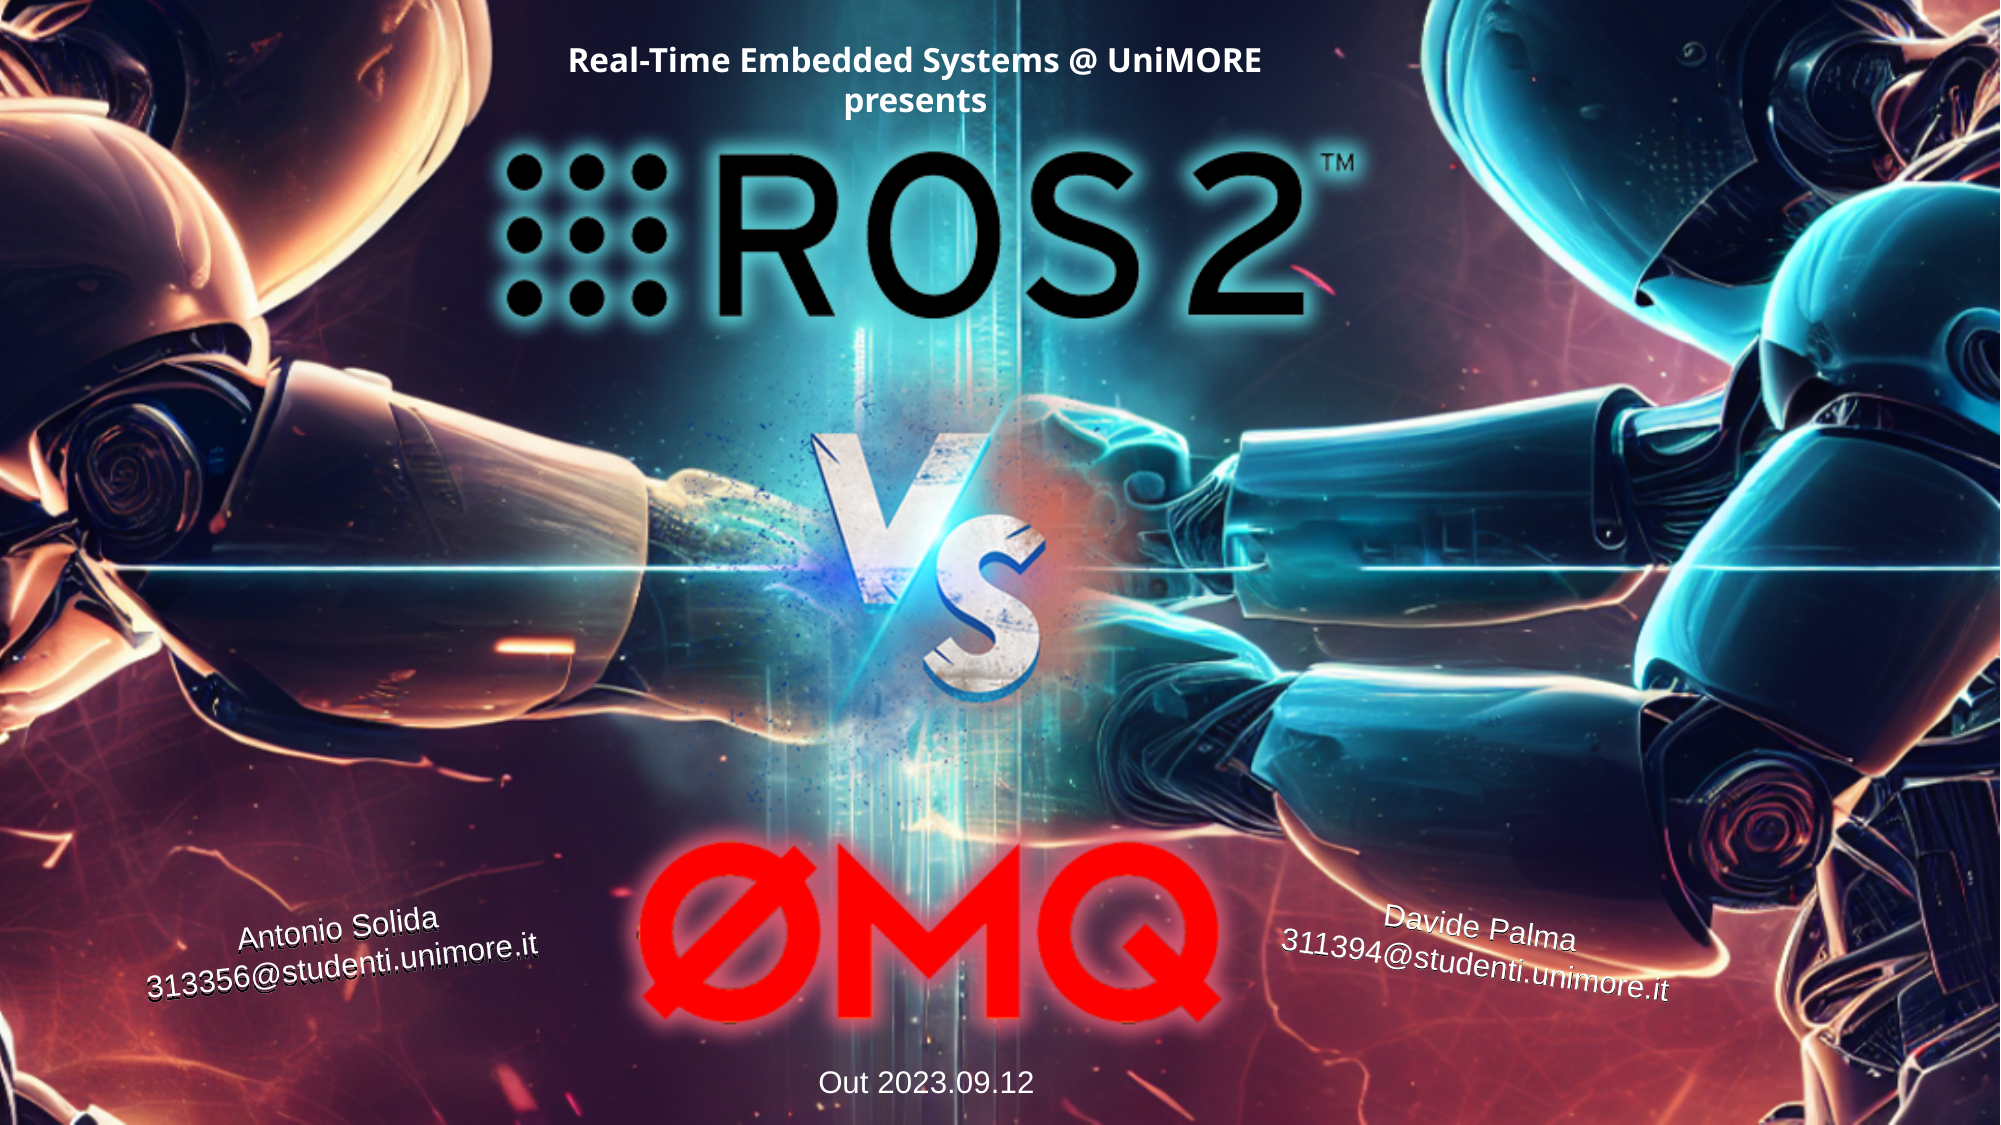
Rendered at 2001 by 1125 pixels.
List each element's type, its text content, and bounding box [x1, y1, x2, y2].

text_box Out 2023.09.12 [753, 1046, 1100, 1115]
text_box Davide Palma 311394@studenti.unimore.it [1250, 863, 1707, 1023]
text_box Antonio Solida 313356@studenti.unimore.it [111, 867, 567, 1019]
text_box Real-Time Embedded Systems @ UniMORE presents [496, 24, 1335, 135]
picture [0, 0, 2000, 1125]
